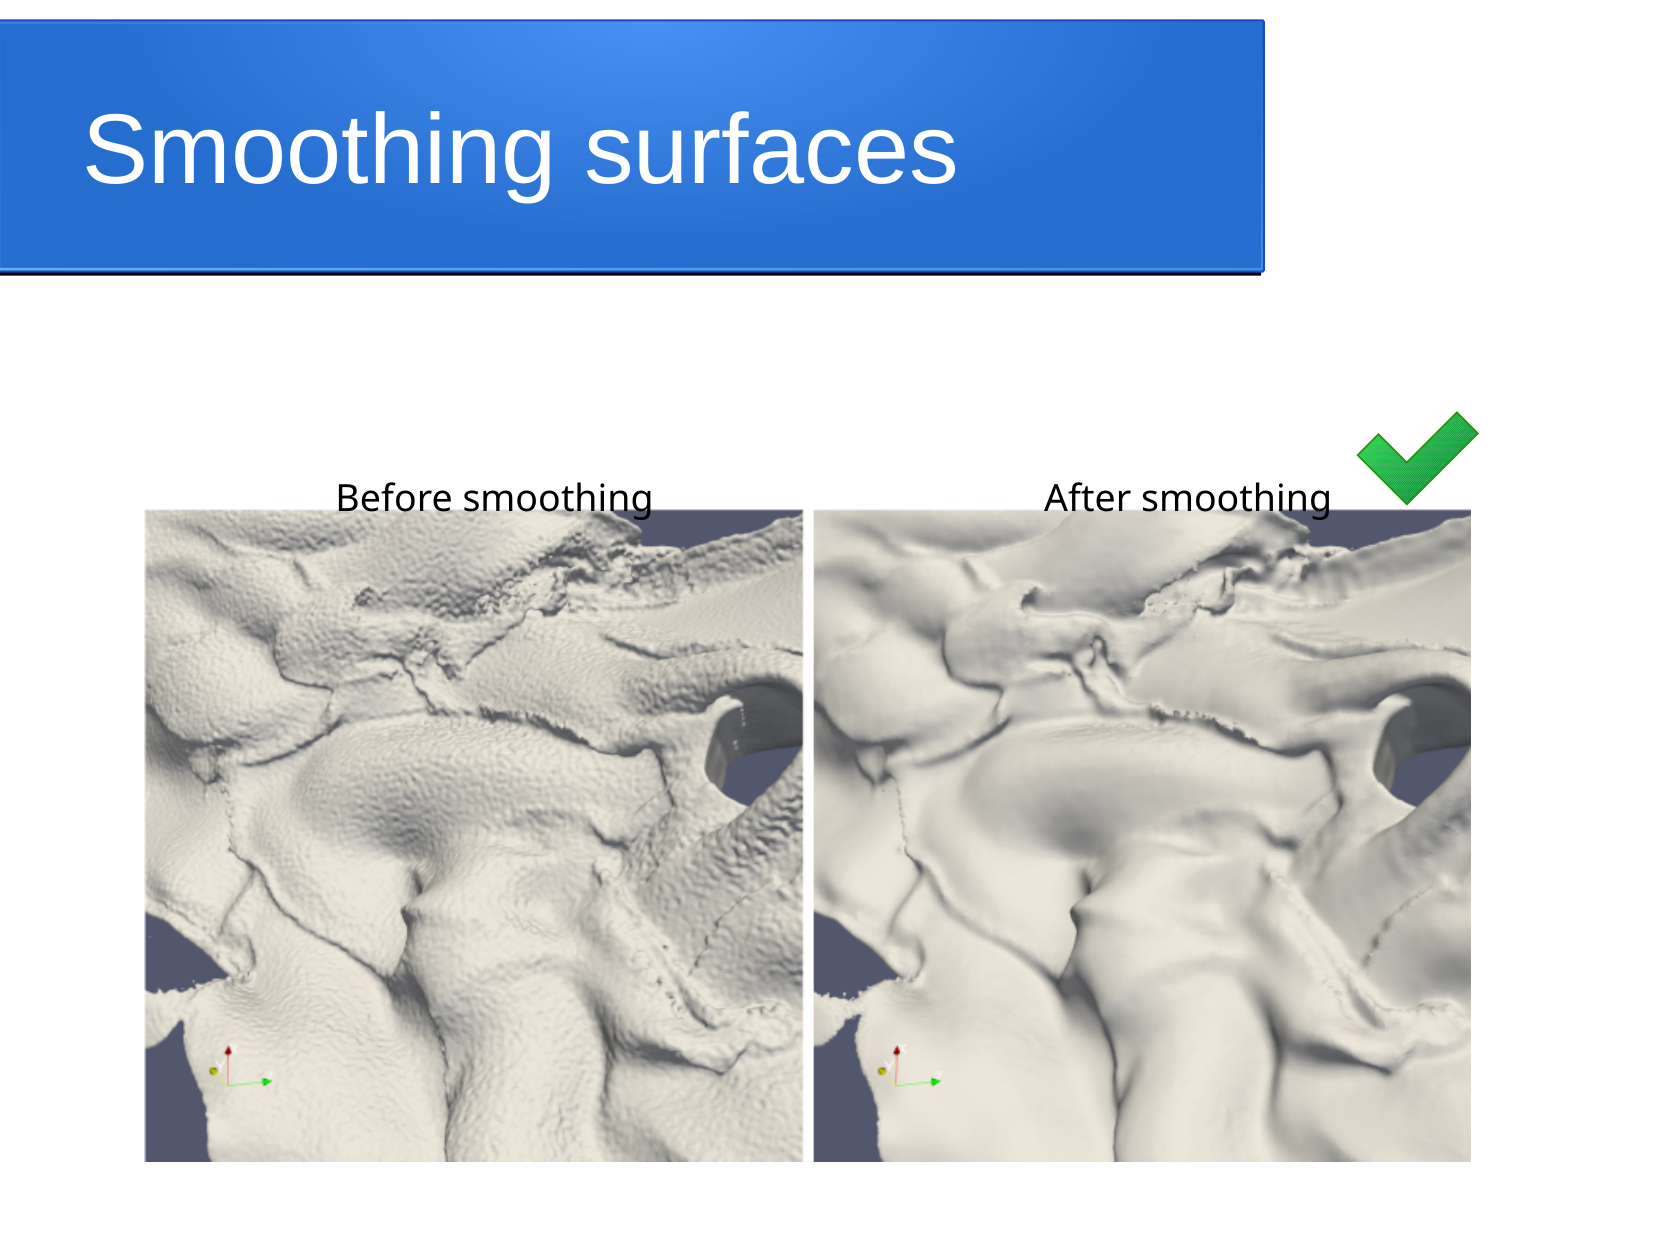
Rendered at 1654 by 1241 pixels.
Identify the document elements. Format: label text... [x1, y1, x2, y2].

text_box Before smoothing [320, 464, 703, 523]
title Smoothing surfaces [82, 47, 1235, 252]
text_box After smoothing [1029, 464, 1332, 523]
picture [143, 371, 1501, 1162]
